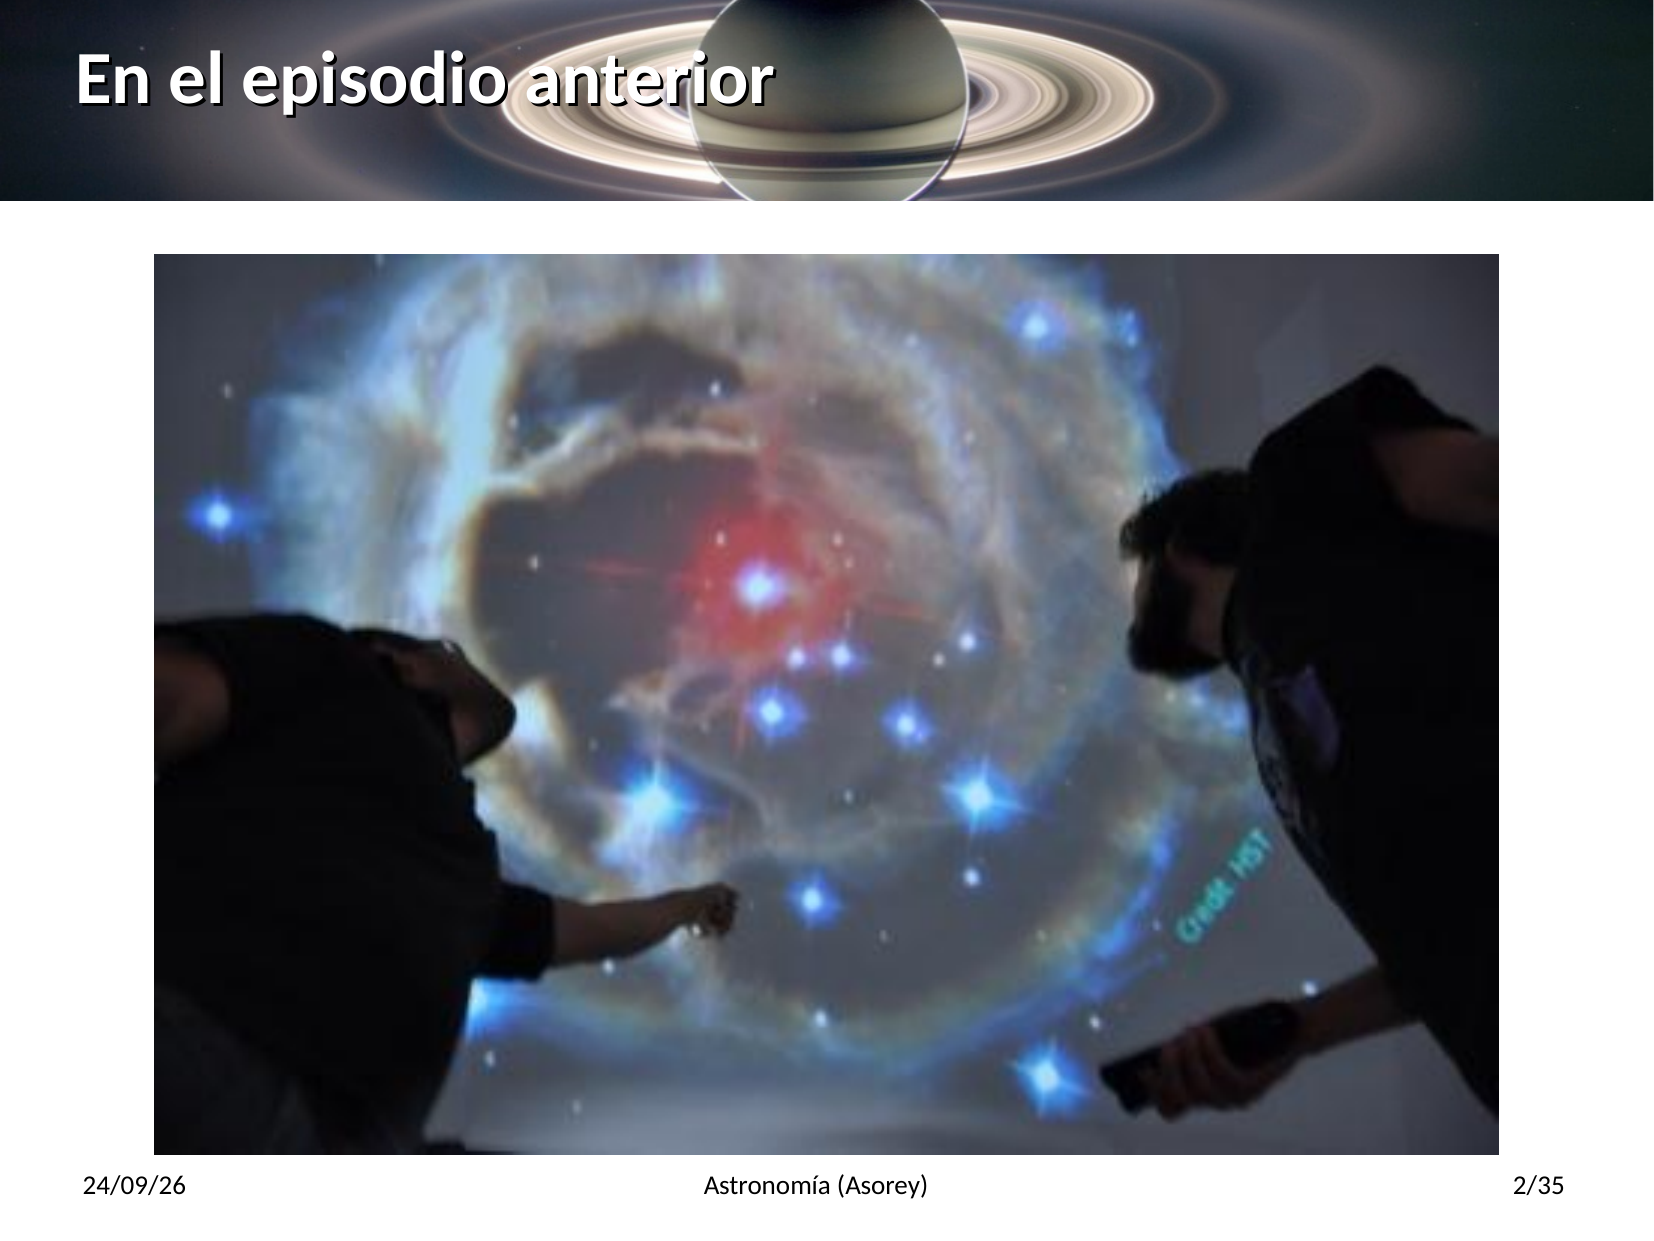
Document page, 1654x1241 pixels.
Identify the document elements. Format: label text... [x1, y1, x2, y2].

title En el episodio anterior [75, 19, 1564, 151]
picture [0, 0, 1654, 201]
picture [154, 254, 1499, 1156]
